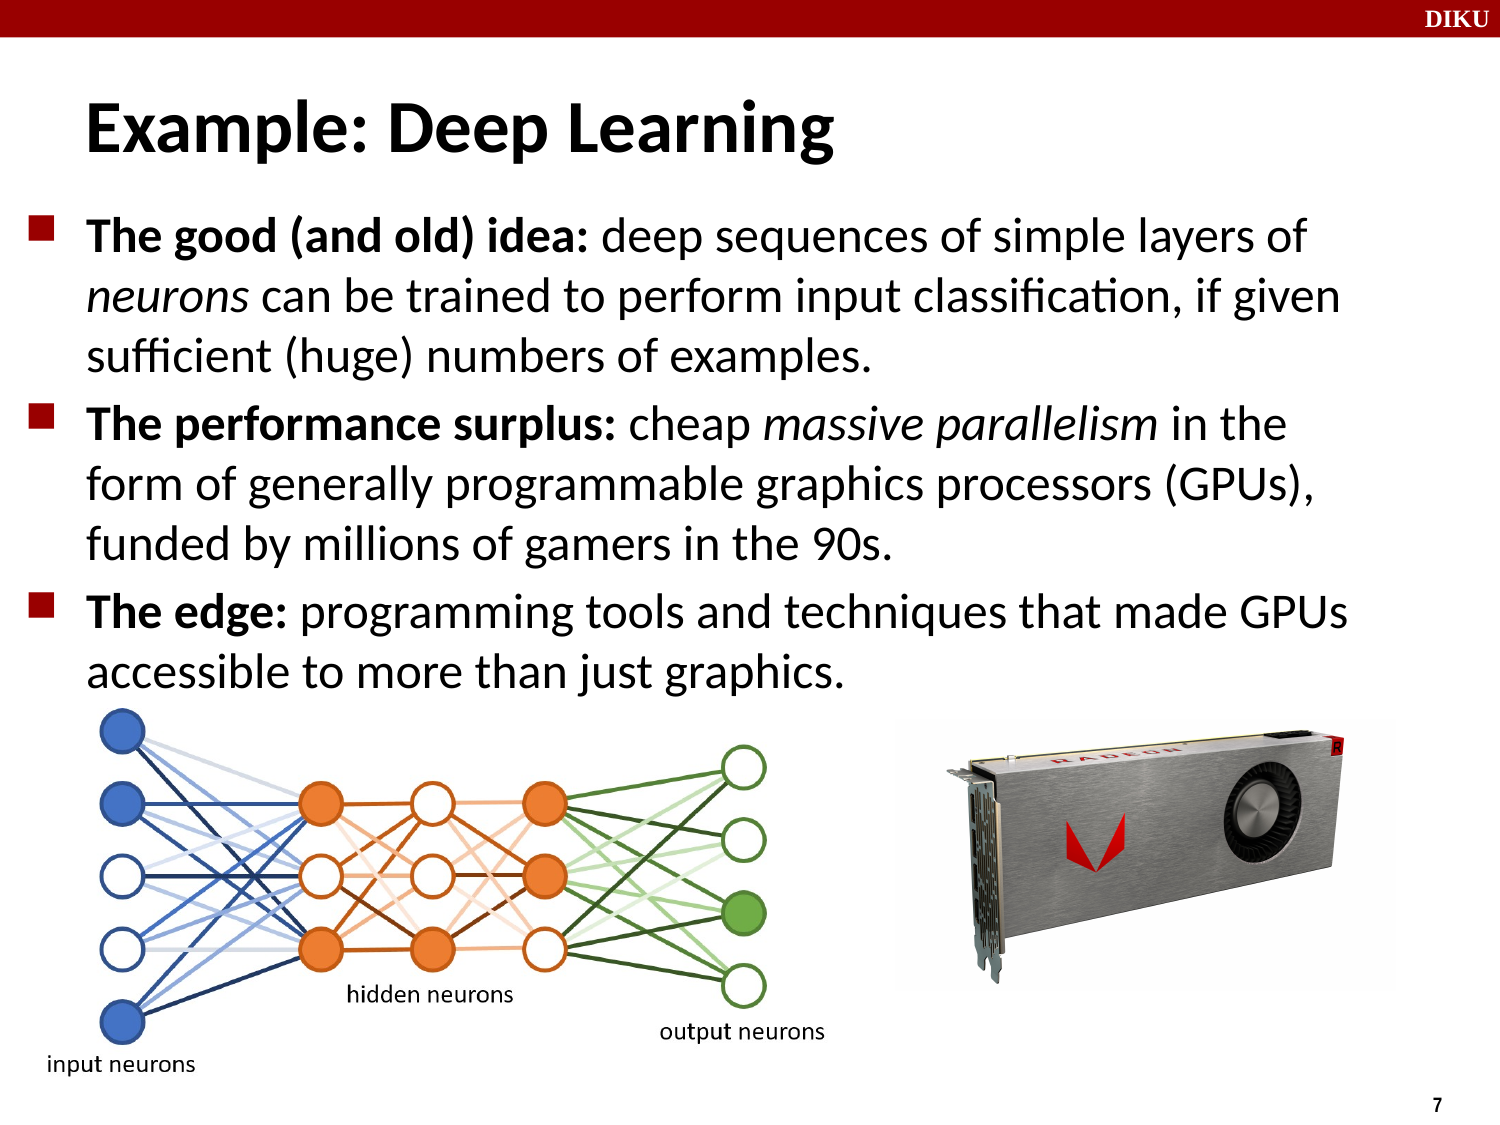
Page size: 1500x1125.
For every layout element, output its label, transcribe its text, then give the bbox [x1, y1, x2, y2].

picture [895, 719, 1396, 991]
text_box The good (and old) idea: deep sequences of simple layers of neurons can be trained to perform input classification, if given sufficient (huge) numbers of examples. The performance surplus: cheap massive parallelism in the form of generally programmable graphics processors (GPUs), funded by millions of gamers in the 90s. The edge: programming tools and techniques that made GPUs accessible to more than just graphics. [14, 194, 1376, 481]
picture [30, 708, 841, 1096]
text_box Example: Deep Learning [70, 75, 1485, 169]
